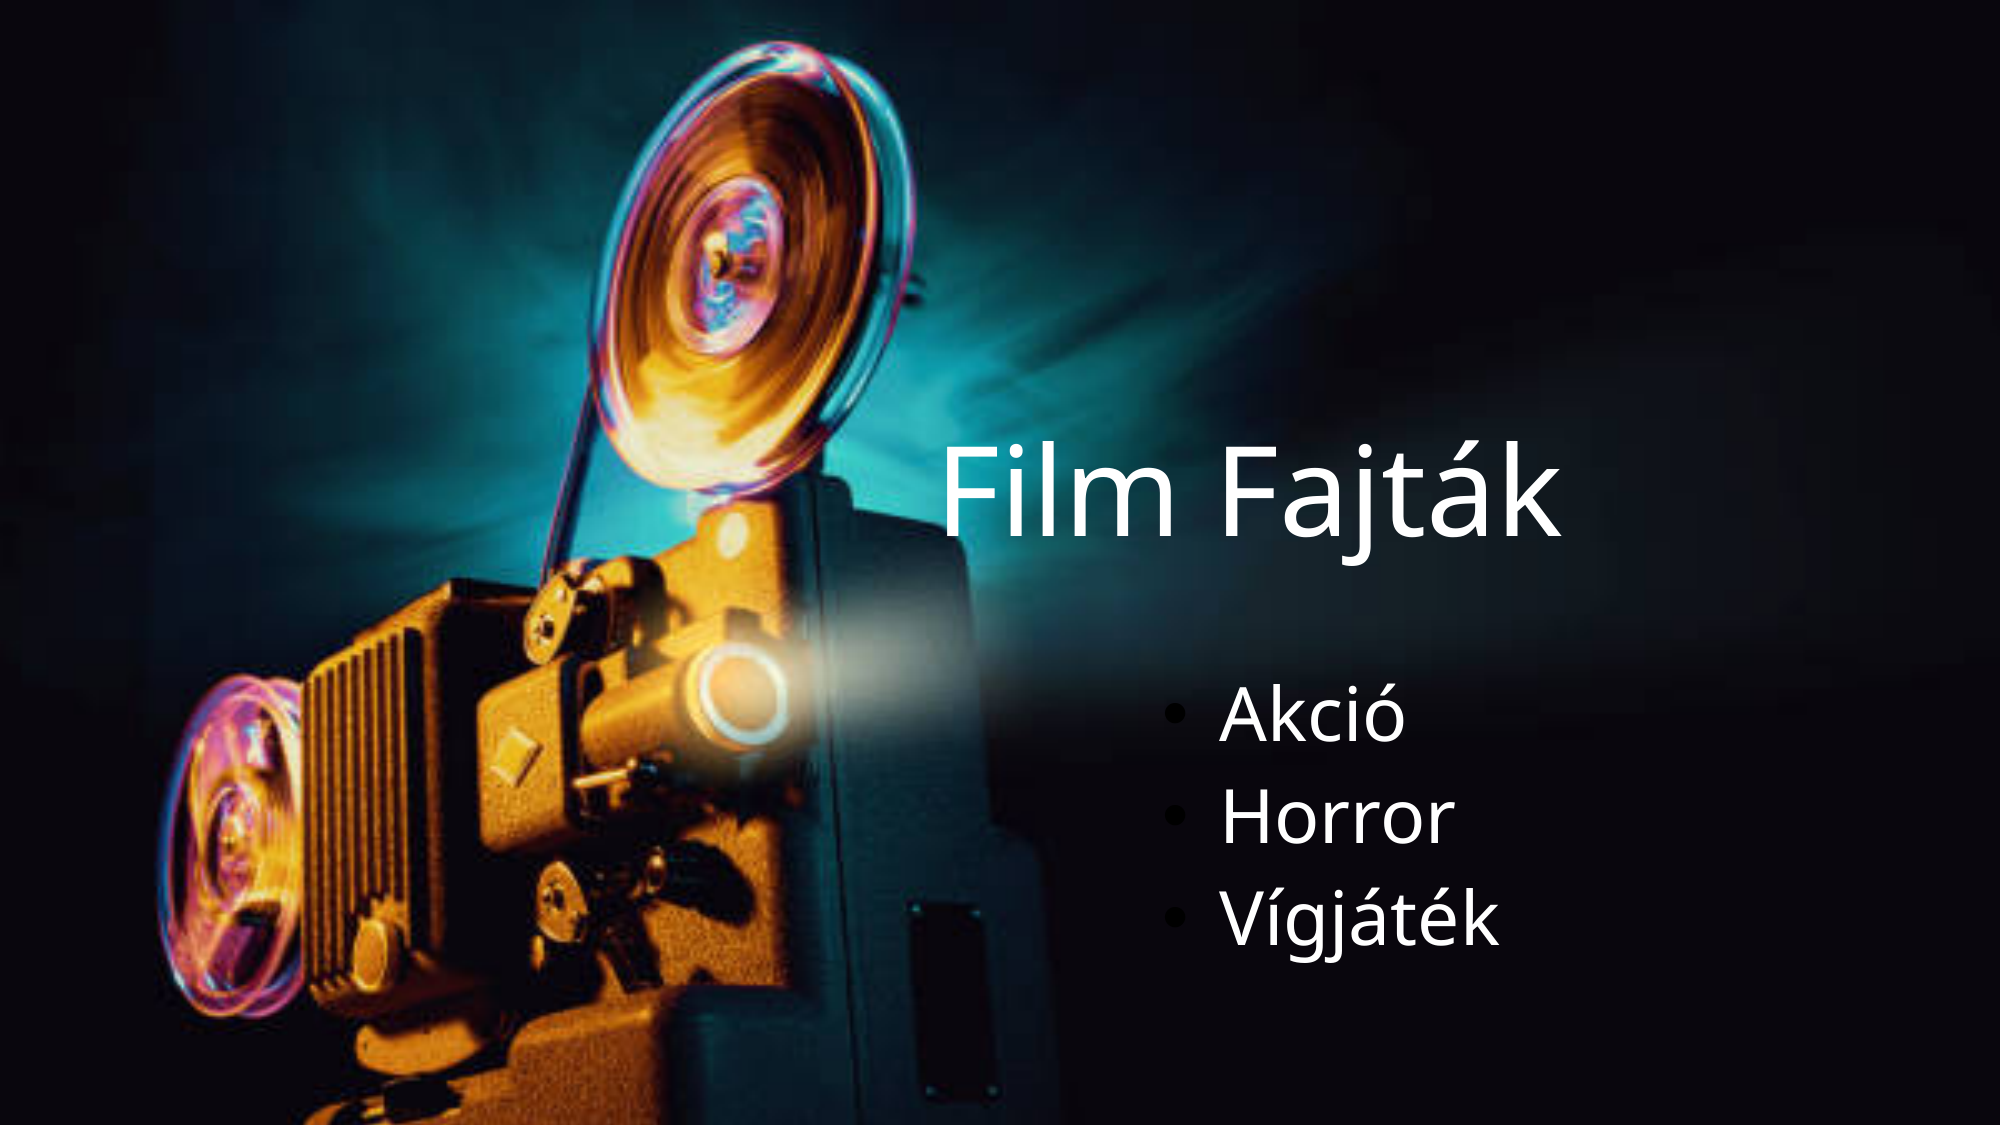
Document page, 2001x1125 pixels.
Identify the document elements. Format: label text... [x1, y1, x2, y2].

picture [0, 0, 2000, 1125]
subtitle Akció Horror Vígjáték [1147, 669, 1898, 941]
title Film Fajták [500, 178, 2000, 571]
